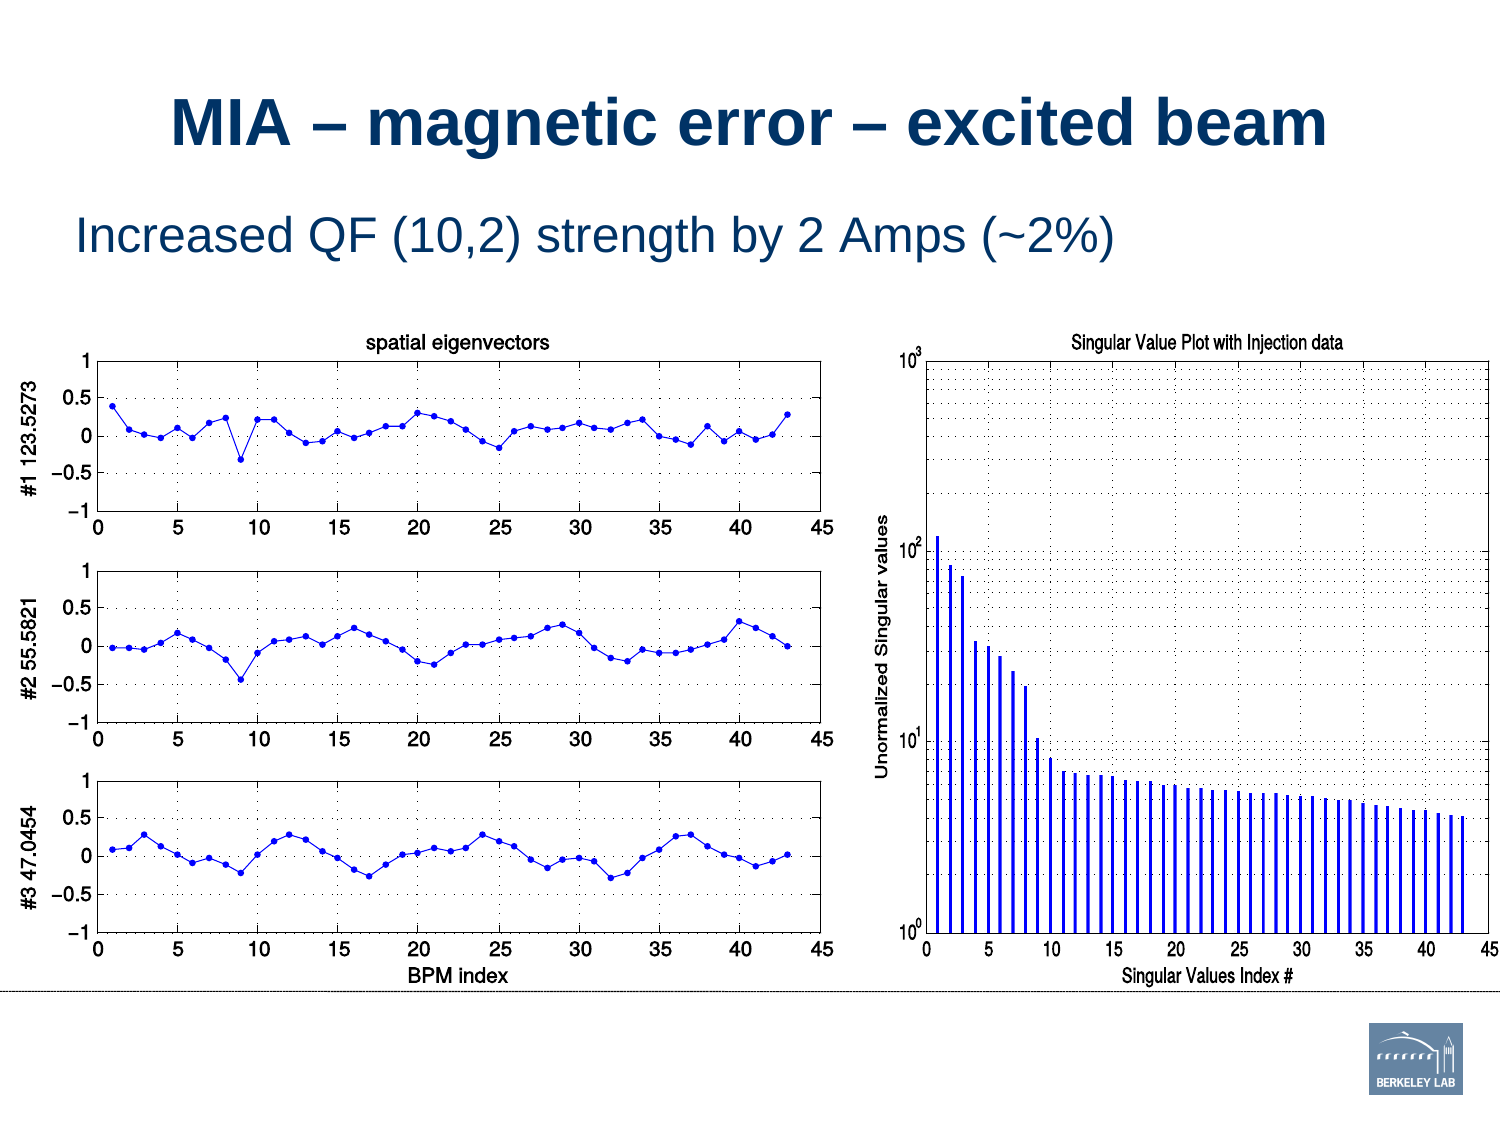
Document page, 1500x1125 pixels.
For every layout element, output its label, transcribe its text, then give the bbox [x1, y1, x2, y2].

picture [870, 332, 1500, 991]
text_box Increased QF (10,2) strength by 2 Amps (~2%) [60, 195, 1471, 270]
title MIA – magnetic error – excited beam [111, 42, 1389, 195]
picture [1369, 1023, 1463, 1095]
picture [15, 332, 836, 991]
